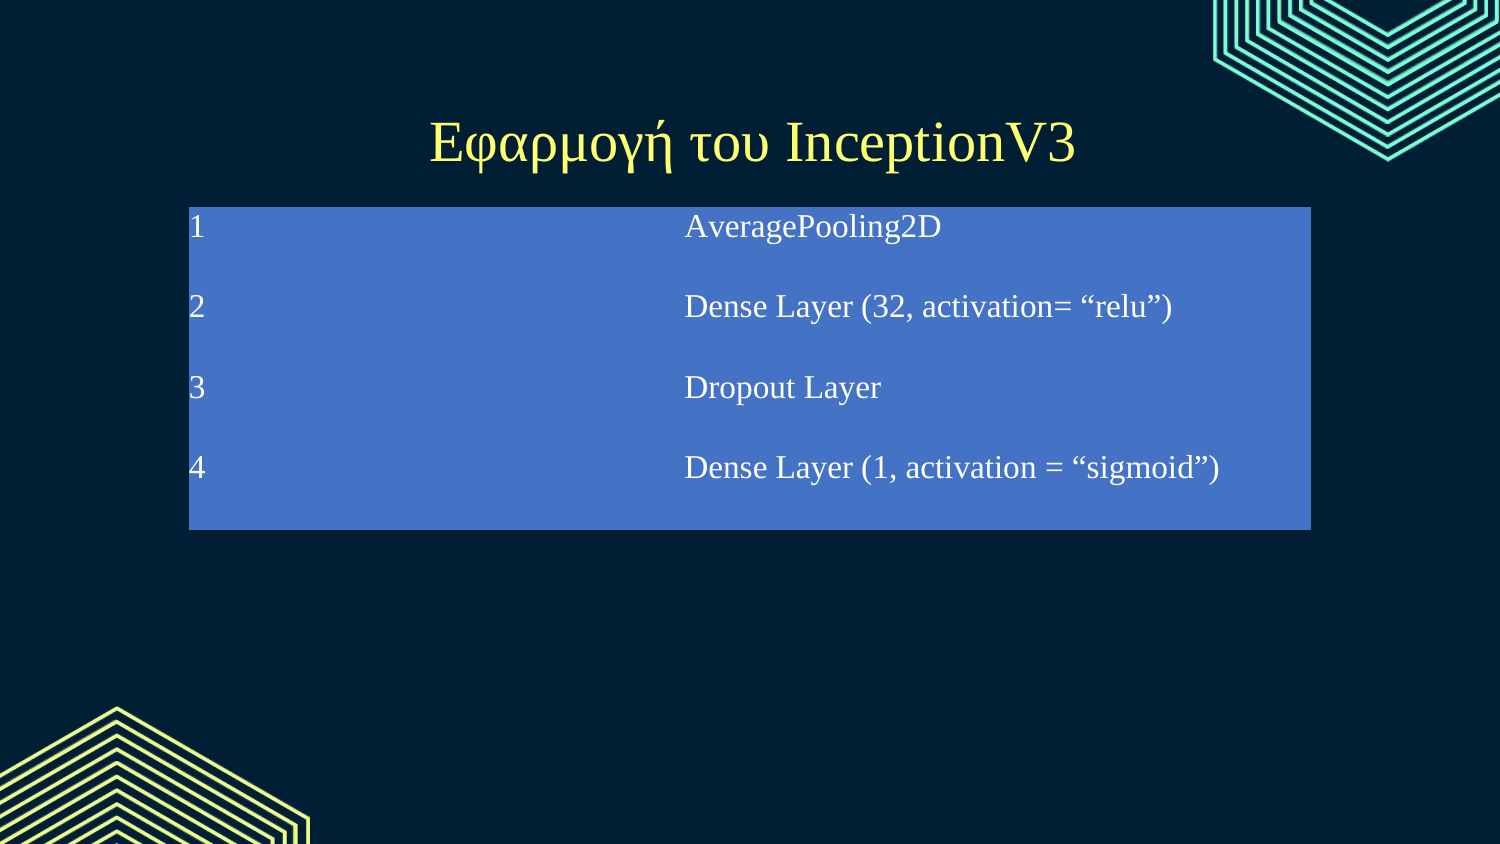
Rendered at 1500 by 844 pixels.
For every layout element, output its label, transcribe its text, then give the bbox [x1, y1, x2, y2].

table_header 1 [189, 207, 387, 288]
table_header AveragePooling2D [684, 207, 1311, 288]
table_cell Dense Layer (1, activation = “sigmoid”) [684, 449, 1311, 530]
table_cell 4 [189, 449, 387, 530]
table_header [387, 207, 684, 288]
table_cell Dense Layer (32, activation= “relu”) [684, 288, 1311, 369]
table_cell 3 [189, 369, 387, 449]
table_cell [387, 449, 684, 530]
table_cell 2 [189, 288, 387, 369]
table_cell 4 [191, 461, 198, 471]
table_cell [387, 288, 684, 369]
table_cell Dropout Layer [684, 369, 1311, 449]
title Εφαρμογή του InceptionV3 [116, 88, 1390, 137]
table_cell [387, 369, 684, 449]
